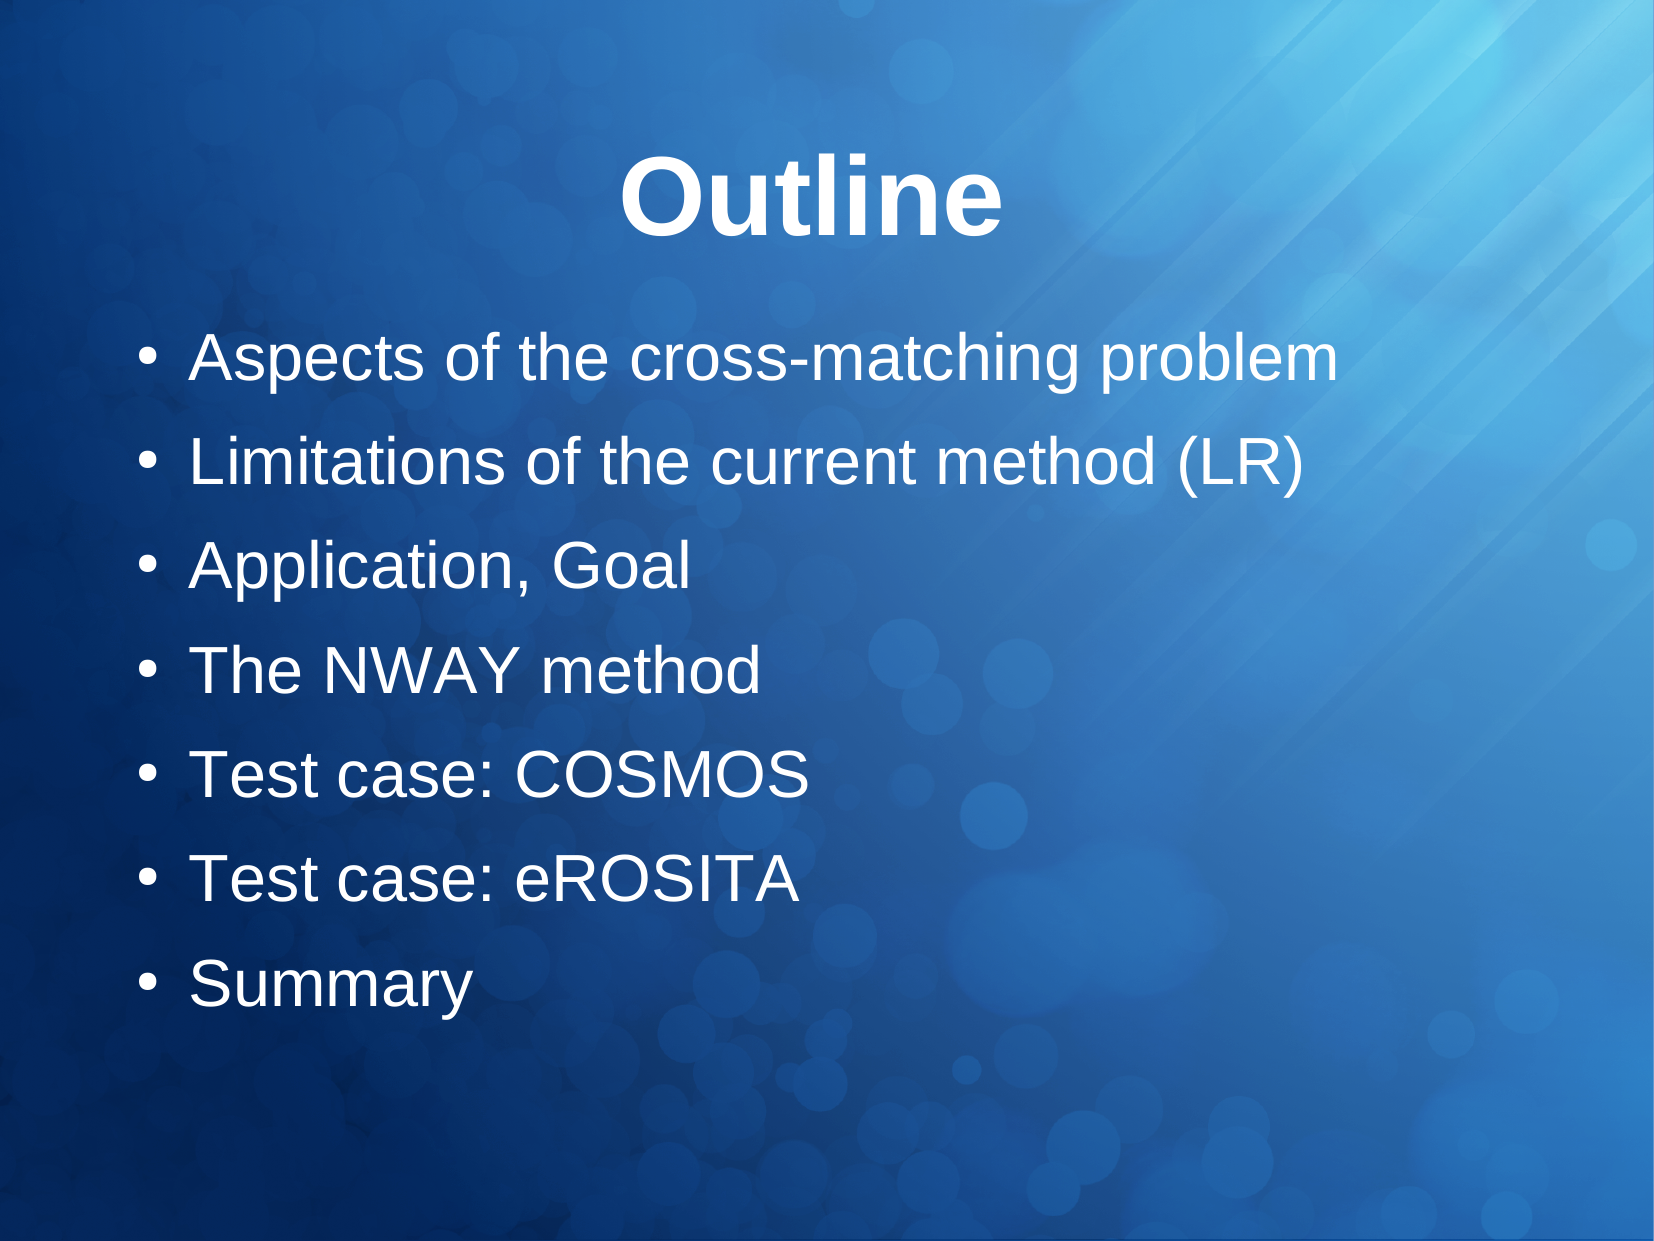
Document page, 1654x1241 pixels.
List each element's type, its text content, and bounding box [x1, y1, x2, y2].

title Outline [118, 112, 1506, 281]
picture [0, 0, 1654, 1241]
list Aspects of the cross-matching problem Limitations of the current method (LR) Application, Goal The NWAY method Test case: COSMOS Test case: eROSITA Summary [118, 319, 1571, 1040]
